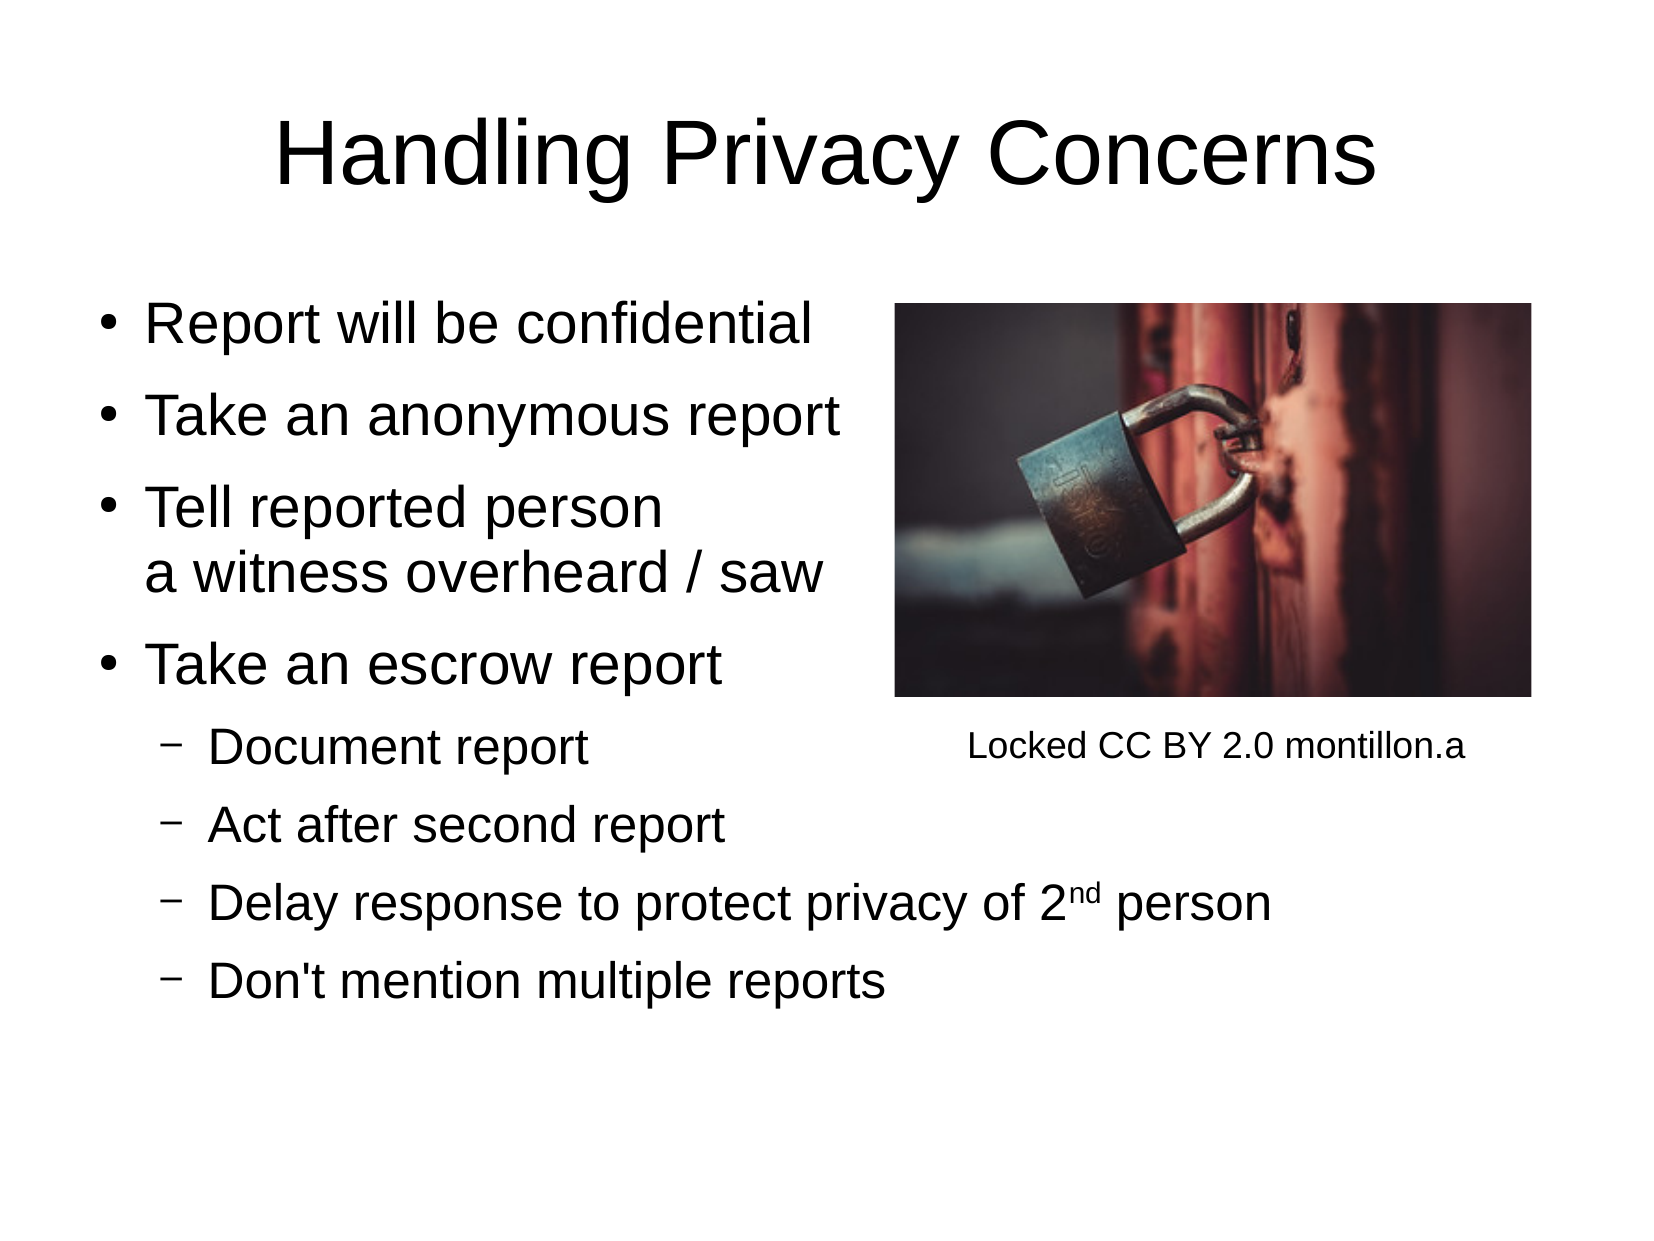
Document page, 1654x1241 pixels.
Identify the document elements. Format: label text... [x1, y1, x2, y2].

text_box Locked CC BY 2.0 montillon.a [952, 717, 1481, 775]
title Handling Privacy Concerns [82, 49, 1571, 257]
list Report will be confidential Take an anonymous report Tell reported person a witness overheard / saw Take an escrow report Document report Act after second report Delay response to protect privacy of 2nd person Don't mention multiple reports [82, 290, 1571, 1010]
picture [894, 303, 1532, 697]
